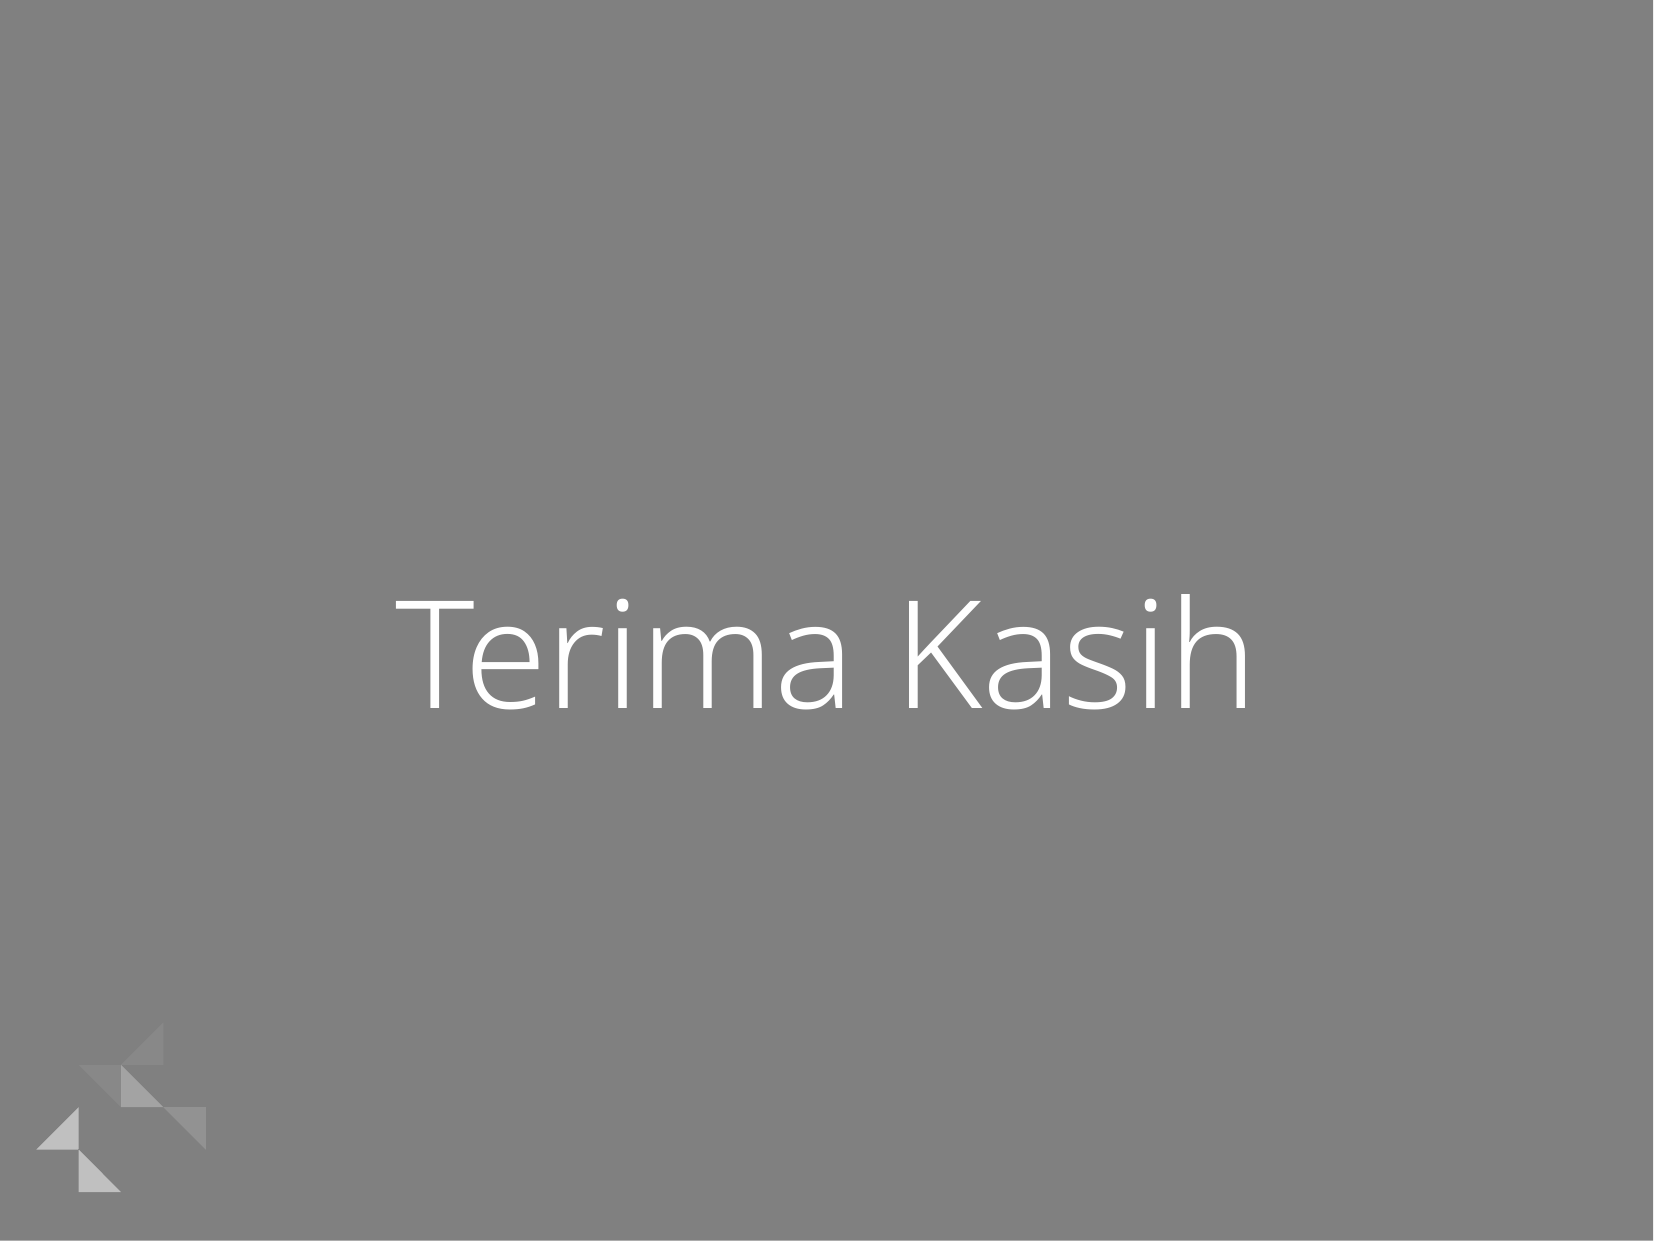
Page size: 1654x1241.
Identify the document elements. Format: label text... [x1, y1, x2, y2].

list Terima Kasih [82, 290, 1571, 1010]
